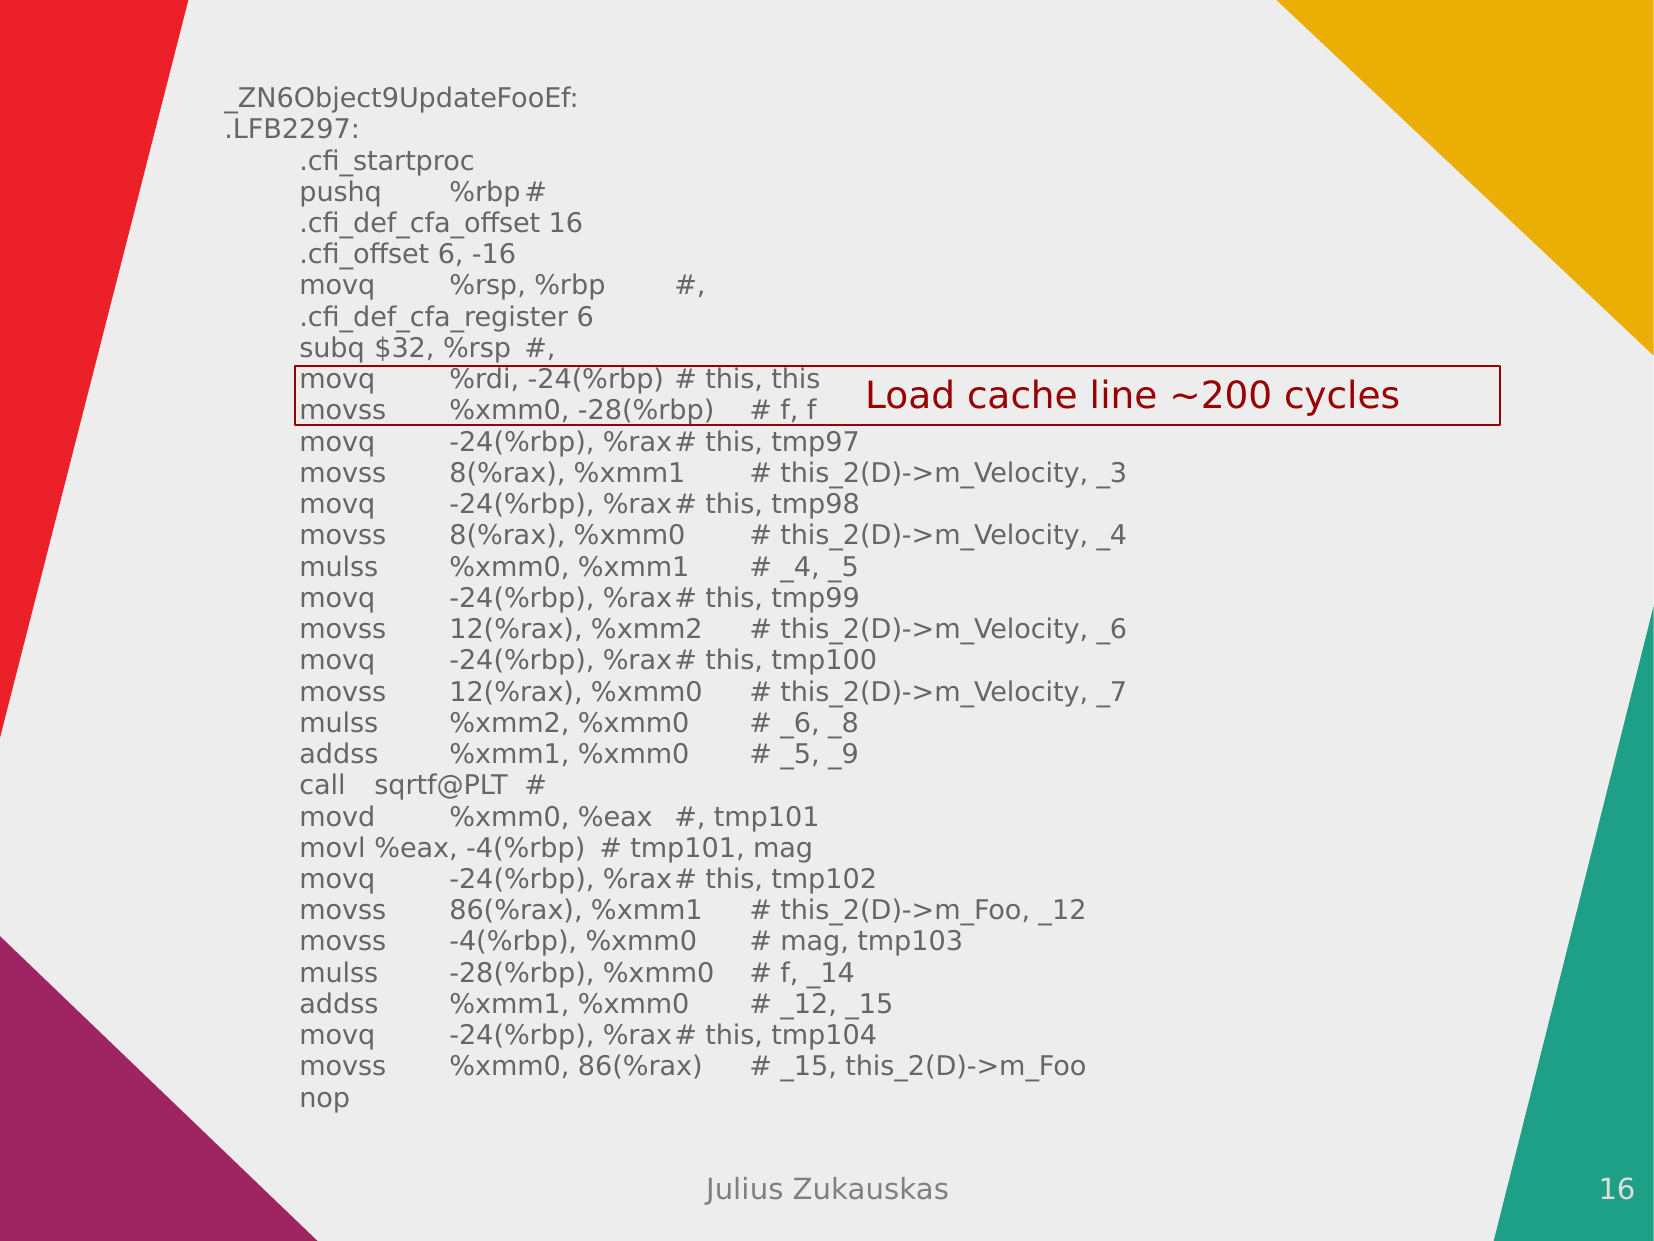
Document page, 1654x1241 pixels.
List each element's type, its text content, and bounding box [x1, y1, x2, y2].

subtitle _ZN6Object9UpdateFooEf: .LFB2297: .cfi_startproc pushq %rbp # .cfi_def_cfa_offset 16 .cfi_offset 6, -16 movq %rsp, %rbp #, .cfi_def_cfa_register 6 subq $32, %rsp #, movq %rdi, -24(%rbp) # this, this movss %xmm0, -28(%rbp) # f, f movq -24(%rbp), %rax # this, tmp97 movss 8(%rax), %xmm1 # this_2(D)->m_Velocity, _3 movq -24(%rbp), %rax # this, tmp98 movss 8(%rax), %xmm0 # this_2(D)->m_Velocity, _4 mulss %xmm0, %xmm1 # _4, _5 movq -24(%rbp), %rax # this, tmp99 movss 12(%rax), %xmm2 # this_2(D)->m_Velocity, _6 movq -24(%rbp), %rax # this, tmp100 movss 12(%rax), %xmm0 # this_2(D)->m_Velocity, _7 mulss %xmm2, %xmm0 # _6, _8 addss %xmm1, %xmm0 # _5, _9 call sqrtf@PLT # movd %xmm0, %eax #, tmp101 movl %eax, -4(%rbp) # tmp101, mag movq -24(%rbp), %rax # this, tmp102 movss 86(%rax), %xmm1 # this_2(D)->m_Foo, _12 movss -4(%rbp), %xmm0 # mag, tmp103 mulss -28(%rbp), %xmm0 # f, _14 addss %xmm1, %xmm0 # _12, _15 movq -24(%rbp), %rax # this, tmp104 movss %xmm0, 86(%rax) # _15, this_2(D)->m_Foo nop [296, 367, 850, 424]
subtitle _ZN6Object9UpdateFooEf: .LFB2297: .cfi_startproc pushq %rbp # .cfi_def_cfa_offset 16 .cfi_offset 6, -16 movq %rsp, %rbp #, .cfi_def_cfa_register 6 subq $32, %rsp #, movq %rdi, -24(%rbp) # this, this movss %xmm0, -28(%rbp) # f, f movq -24(%rbp), %rax # this, tmp97 movss 8(%rax), %xmm1 # this_2(D)->m_Velocity, _3 movq -24(%rbp), %rax # this, tmp98 movss 8(%rax), %xmm0 # this_2(D)->m_Velocity, _4 mulss %xmm0, %xmm1 # _4, _5 movq -24(%rbp), %rax # this, tmp99 movss 12(%rax), %xmm2 # this_2(D)->m_Velocity, _6 movq -24(%rbp), %rax # this, tmp100 movss 12(%rax), %xmm0 # this_2(D)->m_Velocity, _7 mulss %xmm2, %xmm0 # _6, _8 addss %xmm1, %xmm0 # _5, _9 call sqrtf@PLT # movd %xmm0, %eax #, tmp101 movl %eax, -4(%rbp) # tmp101, mag movq -24(%rbp), %rax # this, tmp102 movss 86(%rax), %xmm1 # this_2(D)->m_Foo, _12 movss -4(%rbp), %xmm0 # mag, tmp103 mulss -28(%rbp), %xmm0 # f, _14 addss %xmm1, %xmm0 # _12, _15 movq -24(%rbp), %rax # this, tmp104 movss %xmm0, 86(%rax) # _15, this_2(D)->m_Foo nop [224, 23, 1256, 1173]
text_box Load cache line ~200 cycles [850, 366, 1453, 426]
